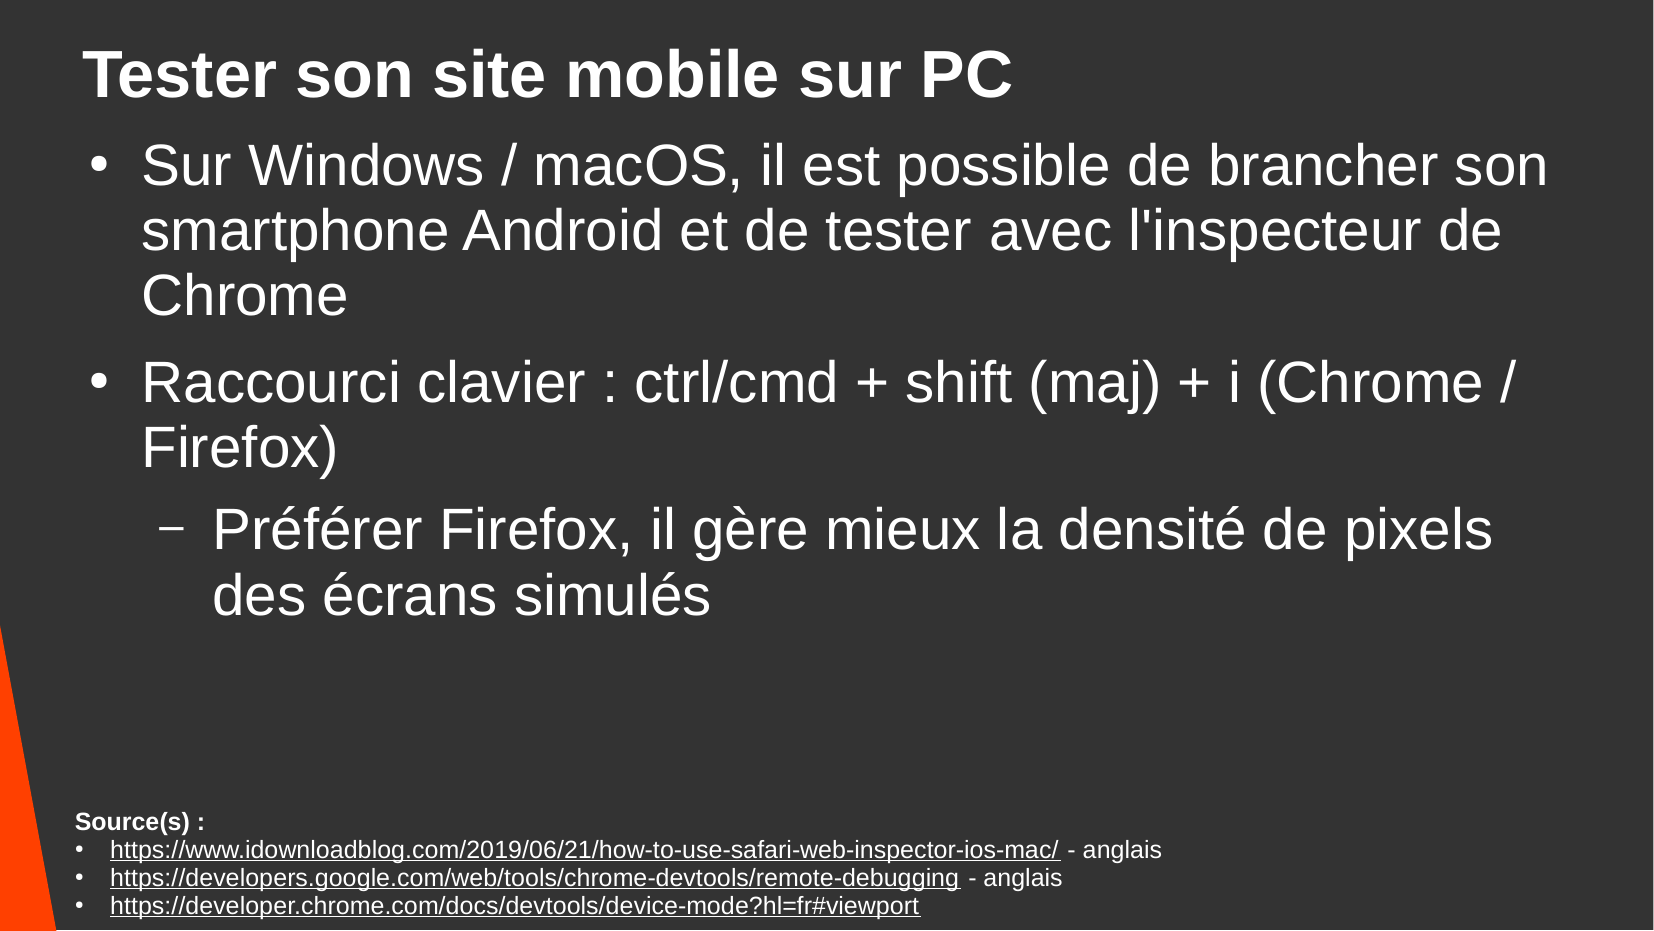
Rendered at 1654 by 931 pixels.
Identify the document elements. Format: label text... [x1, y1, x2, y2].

title Tester son site mobile sur PC [82, 37, 1571, 112]
text_box Source(s) : https://www.idownloadblog.com/2019/06/21/how-to-use-safari-web-inspector-ios-mac/ - anglais https://developers.google.com/web/tools/chrome-devtools/remote-debugging - anglais https://developer.chrome.com/docs/devtools/device-mode?hl=fr#viewport [60, 800, 1217, 928]
text_box [0, 625, 57, 931]
list Sur Windows / macOS, il est possible de brancher son smartphone Android et de tester avec l'inspecteur de Chrome Raccourci clavier : ctrl/cmd + shift (maj) + i (Chrome / Firefox) Préférer Firefox, il gère mieux la densité de pixels des écrans simulés [70, 132, 1605, 718]
